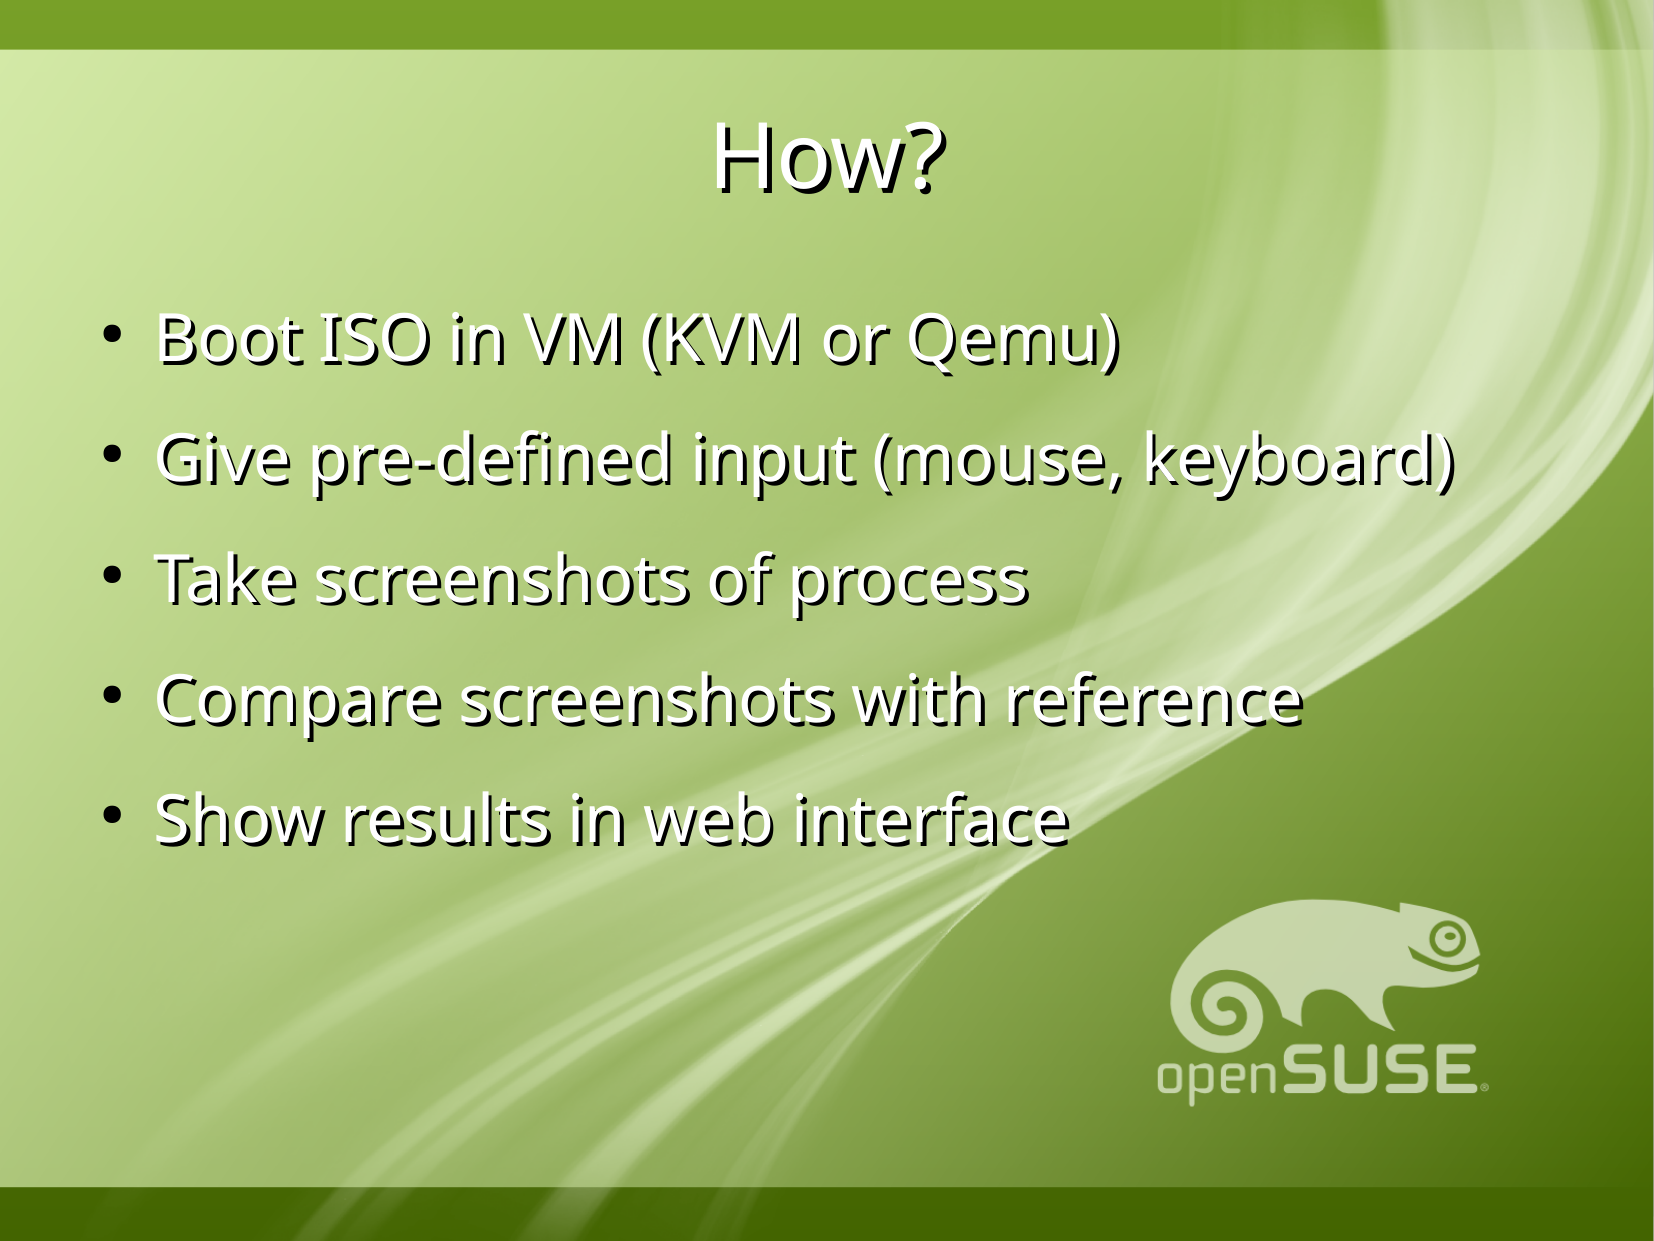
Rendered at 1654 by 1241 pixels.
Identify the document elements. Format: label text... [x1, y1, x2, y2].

list Boot ISO in VM (KVM or Qemu) Give pre-defined input (mouse, keyboard) Take screenshots of process Compare screenshots with reference Show results in web interface [82, 290, 1571, 1109]
title How? [82, 49, 1571, 257]
picture [0, 0, 1654, 1241]
